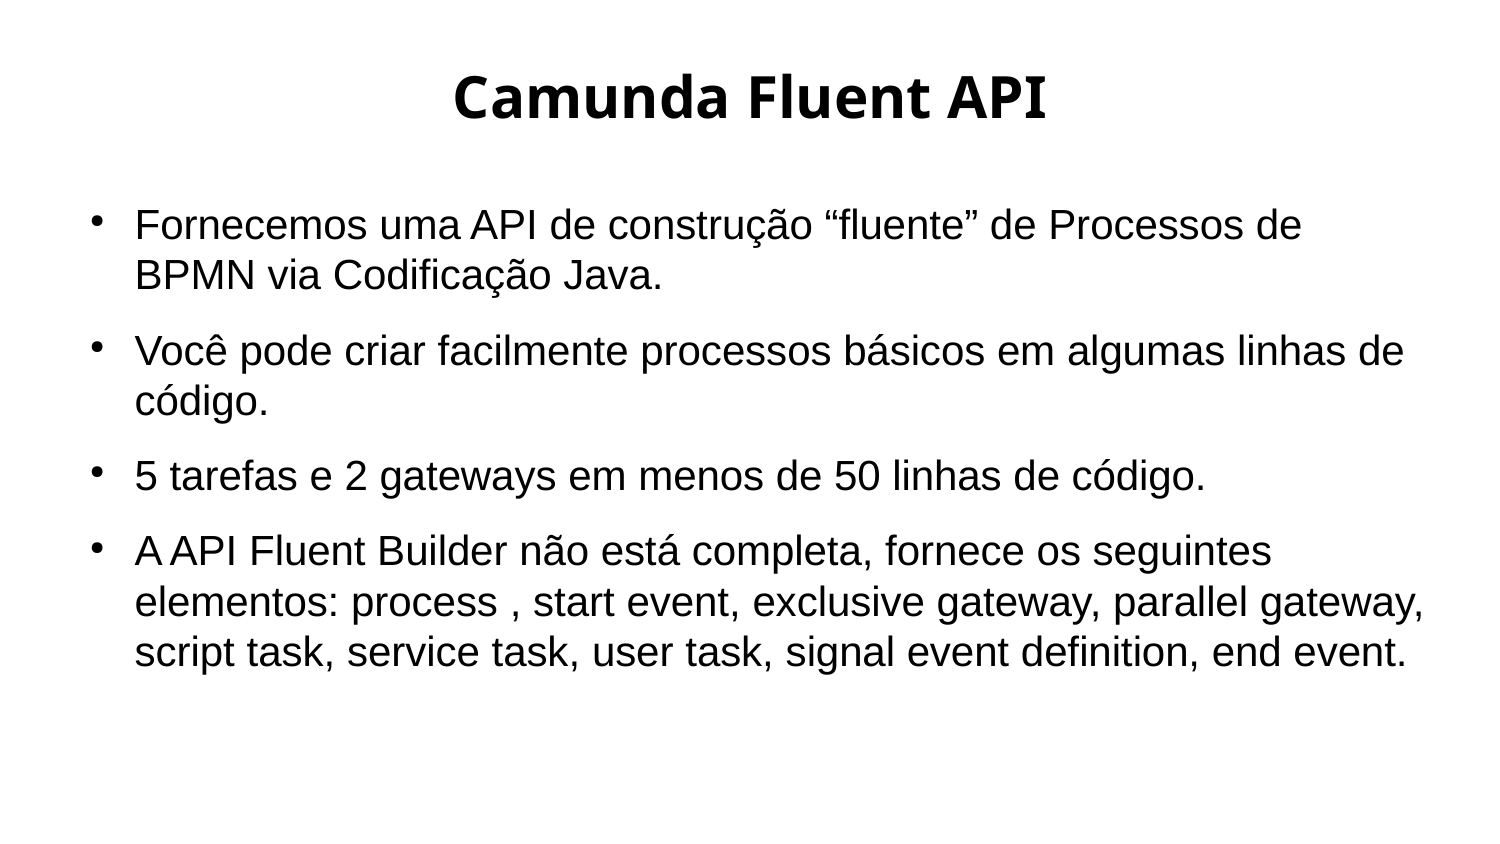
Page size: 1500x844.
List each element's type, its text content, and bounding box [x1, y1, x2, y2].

text_box Camunda Fluent API [0, 45, 1500, 146]
list Fornecemos uma API de construção “fluente” de Processos de BPMN via Codificação Java. Você pode criar facilmente processos básicos em algumas linhas de código. 5 tarefas e 2 gateways em menos de 50 linhas de código. A API Fluent Builder não está completa, fornece os seguintes elementos: process , start event, exclusive gateway, parallel gateway, script task, service task, user task, signal event definition, end event. [75, 197, 1425, 687]
